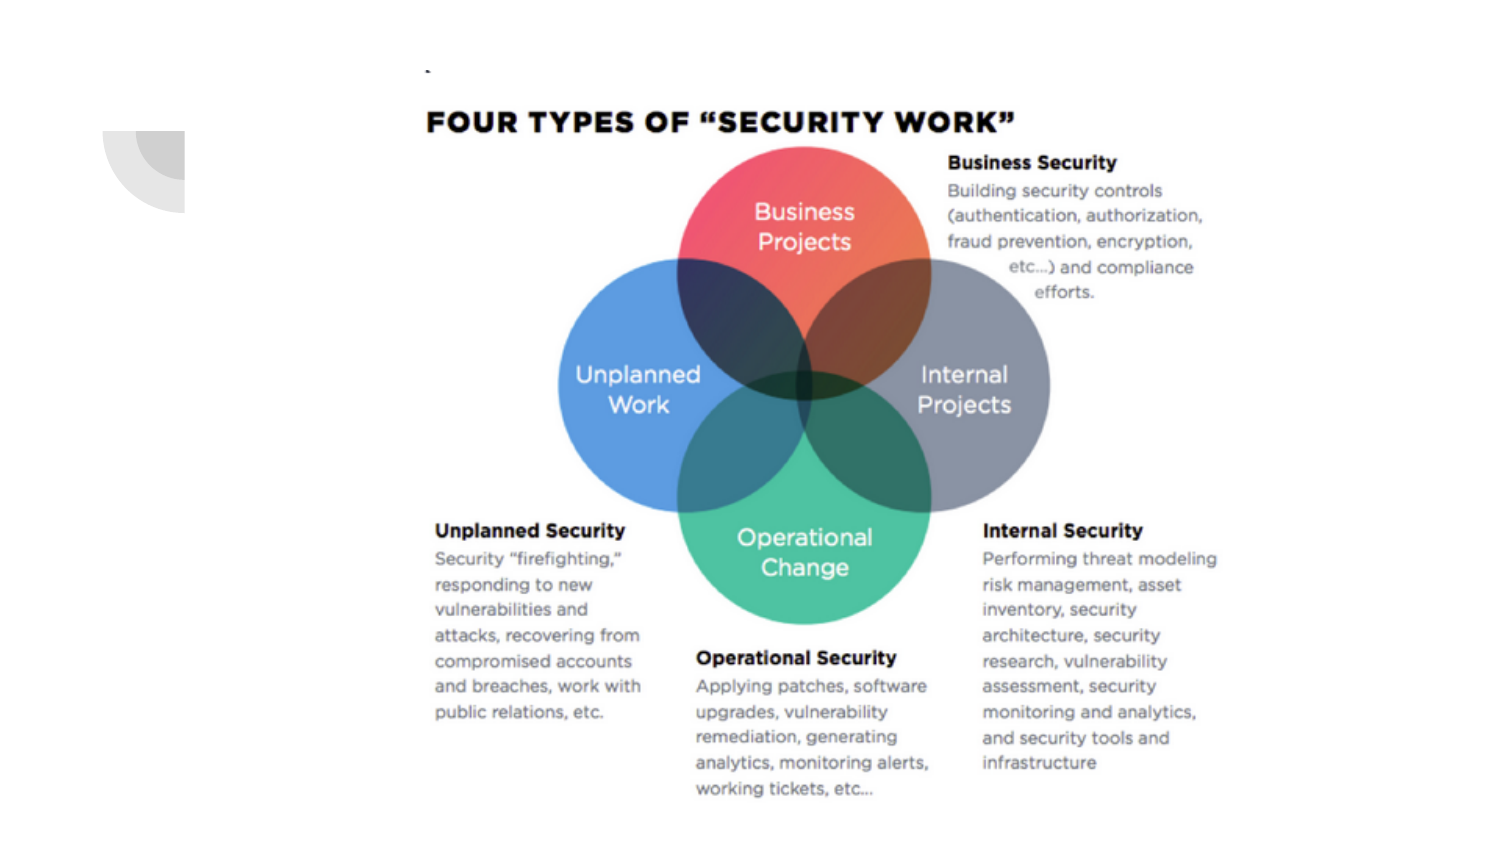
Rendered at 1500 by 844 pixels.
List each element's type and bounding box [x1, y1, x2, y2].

picture [353, 70, 1302, 810]
